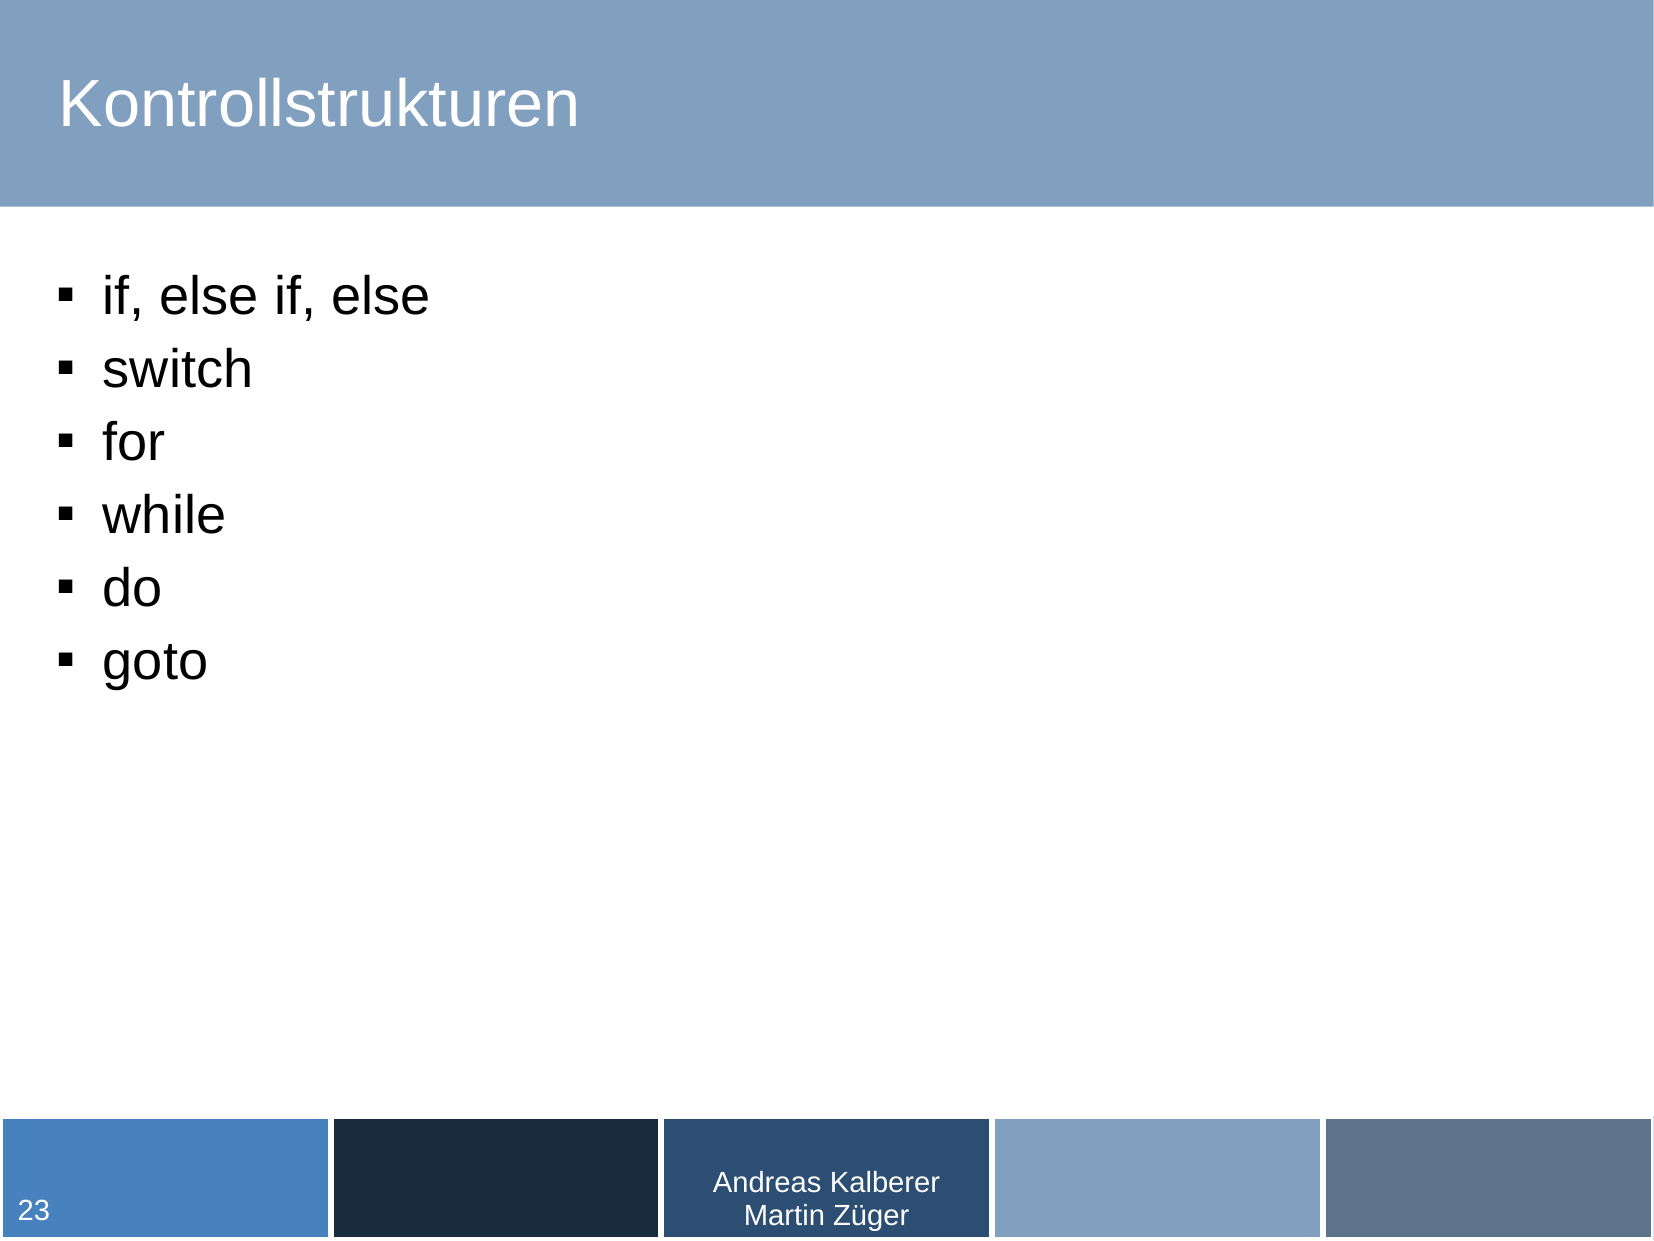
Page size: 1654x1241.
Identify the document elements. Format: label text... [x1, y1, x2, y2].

title Kontrollstrukturen [59, 29, 1595, 178]
list if, else if, else switch for while do goto [59, 265, 1595, 986]
